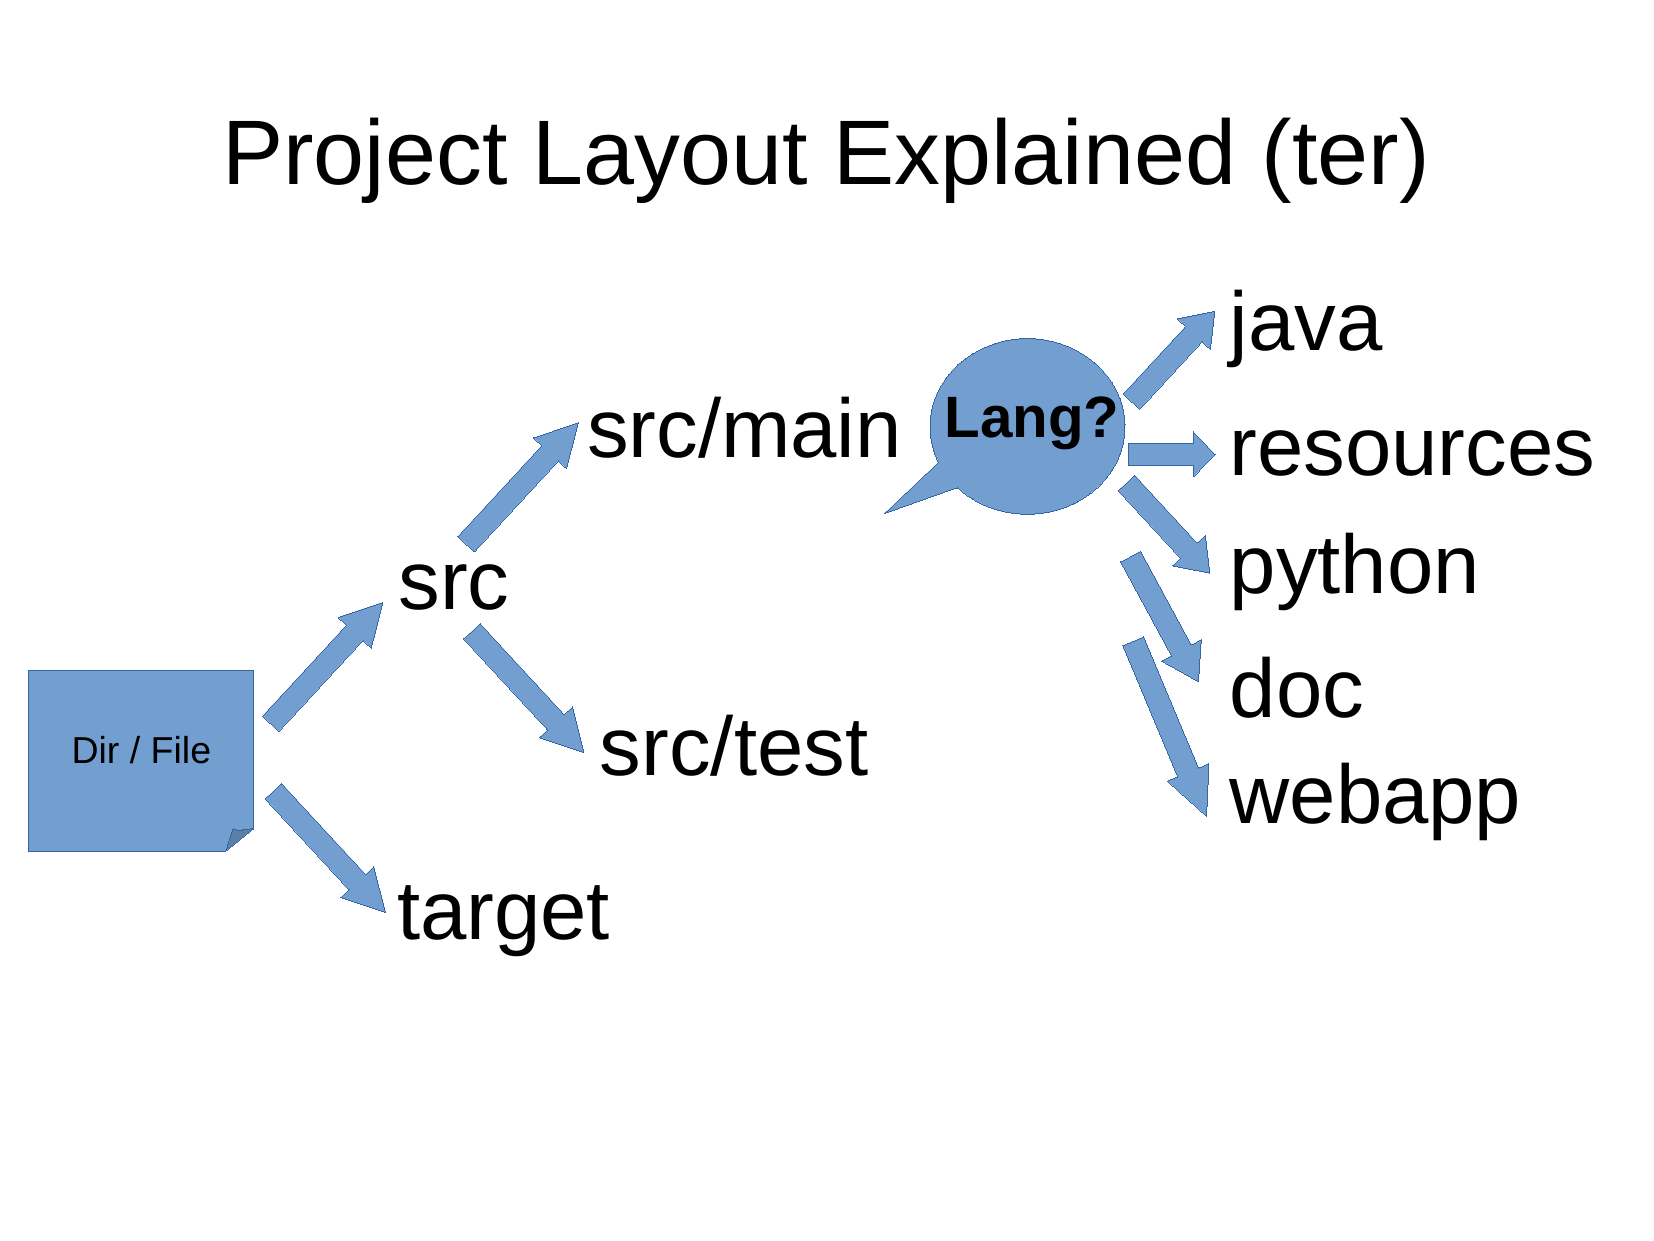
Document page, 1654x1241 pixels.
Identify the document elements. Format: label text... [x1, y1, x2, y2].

text_box doc [1215, 634, 1411, 740]
text_box Dir / File [28, 670, 254, 852]
text_box Lang? [930, 377, 1156, 458]
text_box [884, 458, 1119, 515]
text_box [1120, 551, 1202, 682]
text_box [1128, 431, 1215, 477]
text_box [463, 623, 584, 753]
text_box src/main [572, 374, 948, 483]
text_box target [382, 856, 804, 1037]
text_box [1138, 311, 1215, 392]
text_box [946, 338, 1109, 377]
text_box [262, 602, 383, 732]
text_box [1122, 636, 1209, 817]
text_box webapp [1215, 740, 1546, 849]
text_box java [1215, 268, 1654, 377]
text_box src [383, 526, 621, 719]
text_box src/test [585, 692, 1036, 801]
text_box python [1215, 510, 1501, 619]
title Project Layout Explained (ter) [82, 49, 1571, 257]
text_box [457, 424, 572, 552]
text_box [1118, 475, 1210, 574]
text_box resources [1215, 392, 1654, 501]
text_box [265, 783, 382, 912]
